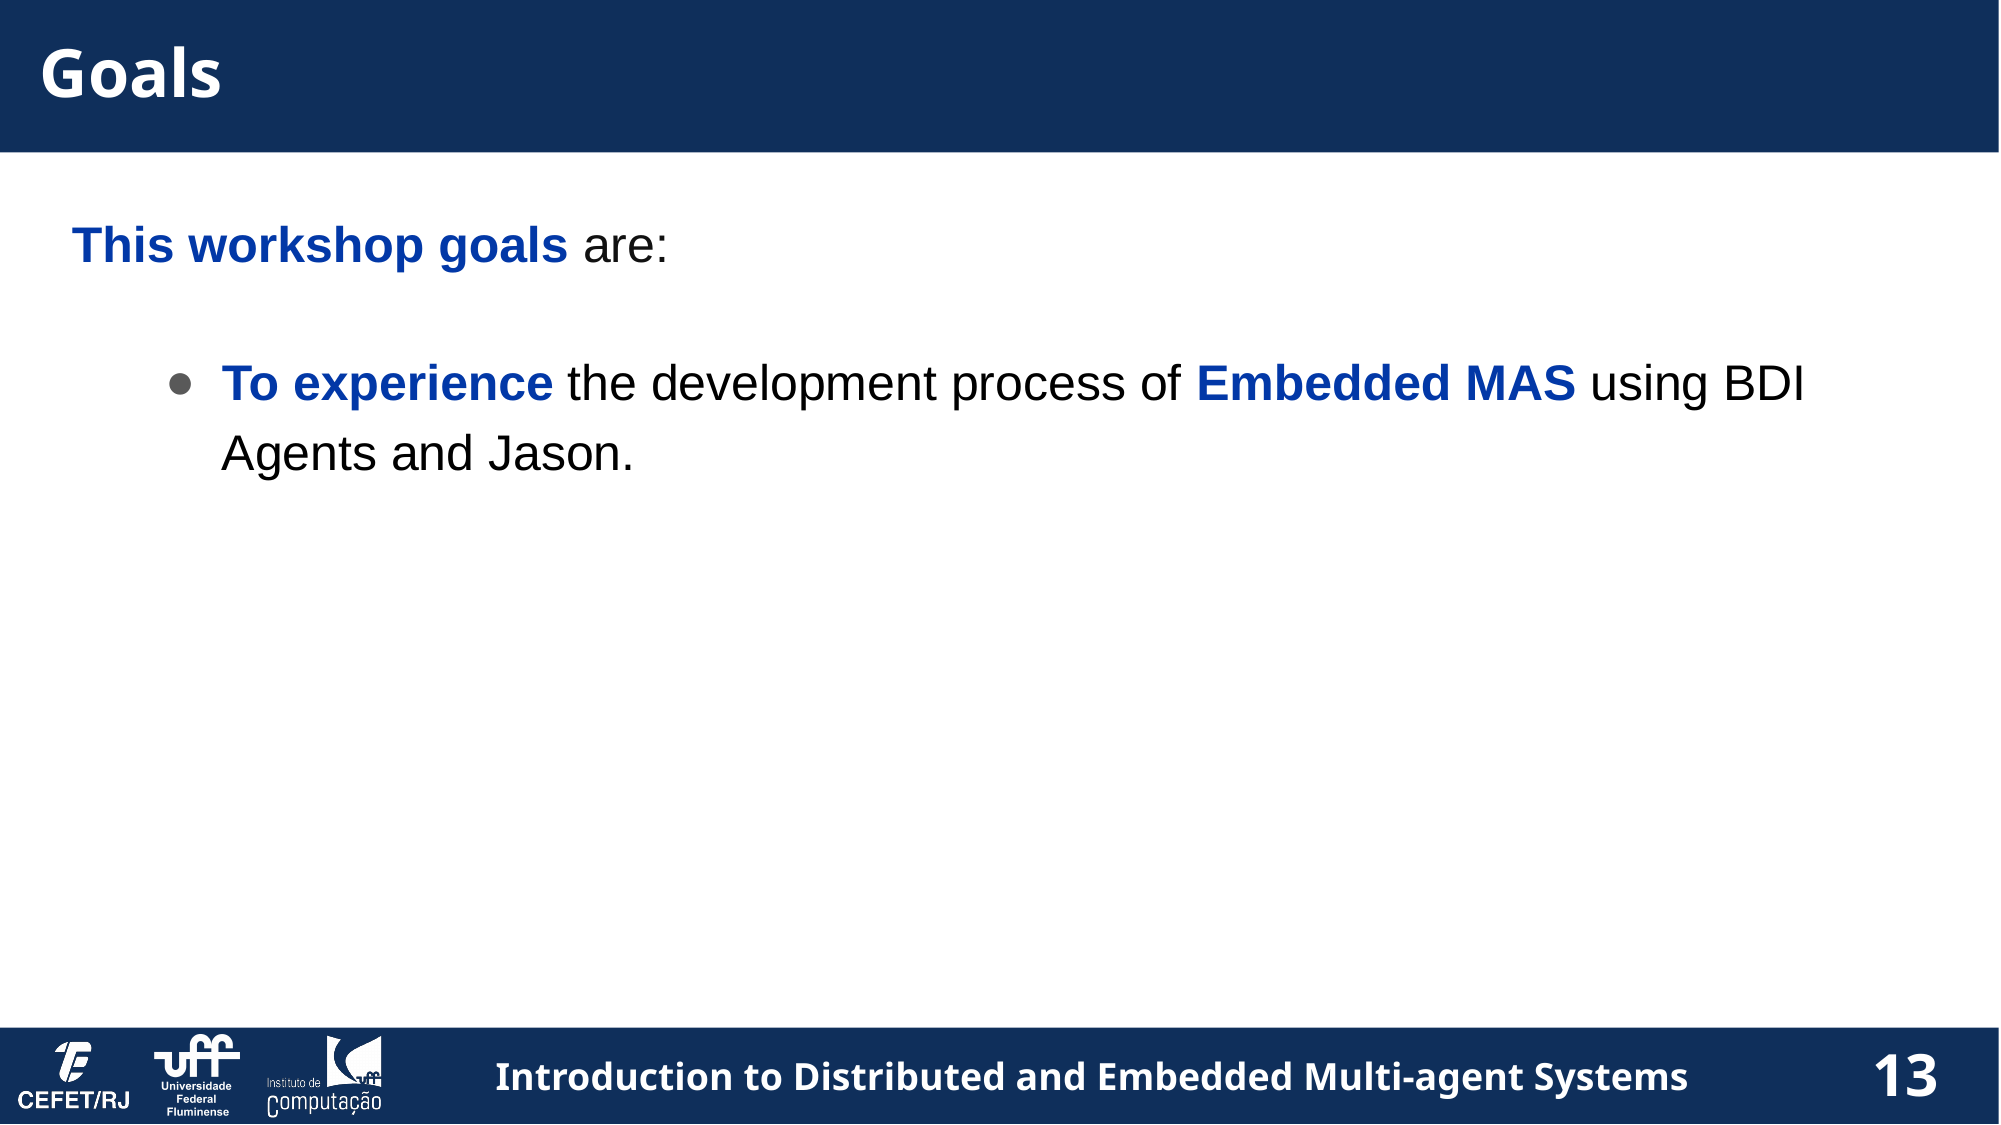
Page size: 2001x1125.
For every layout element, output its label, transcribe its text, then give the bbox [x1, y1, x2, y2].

picture [153, 1033, 241, 1121]
text_box Goals [25, 23, 1999, 119]
text_box This workshop goals are: To experience the development process of Embedded MAS using BDI Agents and Jason. [57, 188, 1967, 1016]
picture [18, 1021, 129, 1125]
picture [265, 1033, 383, 1118]
